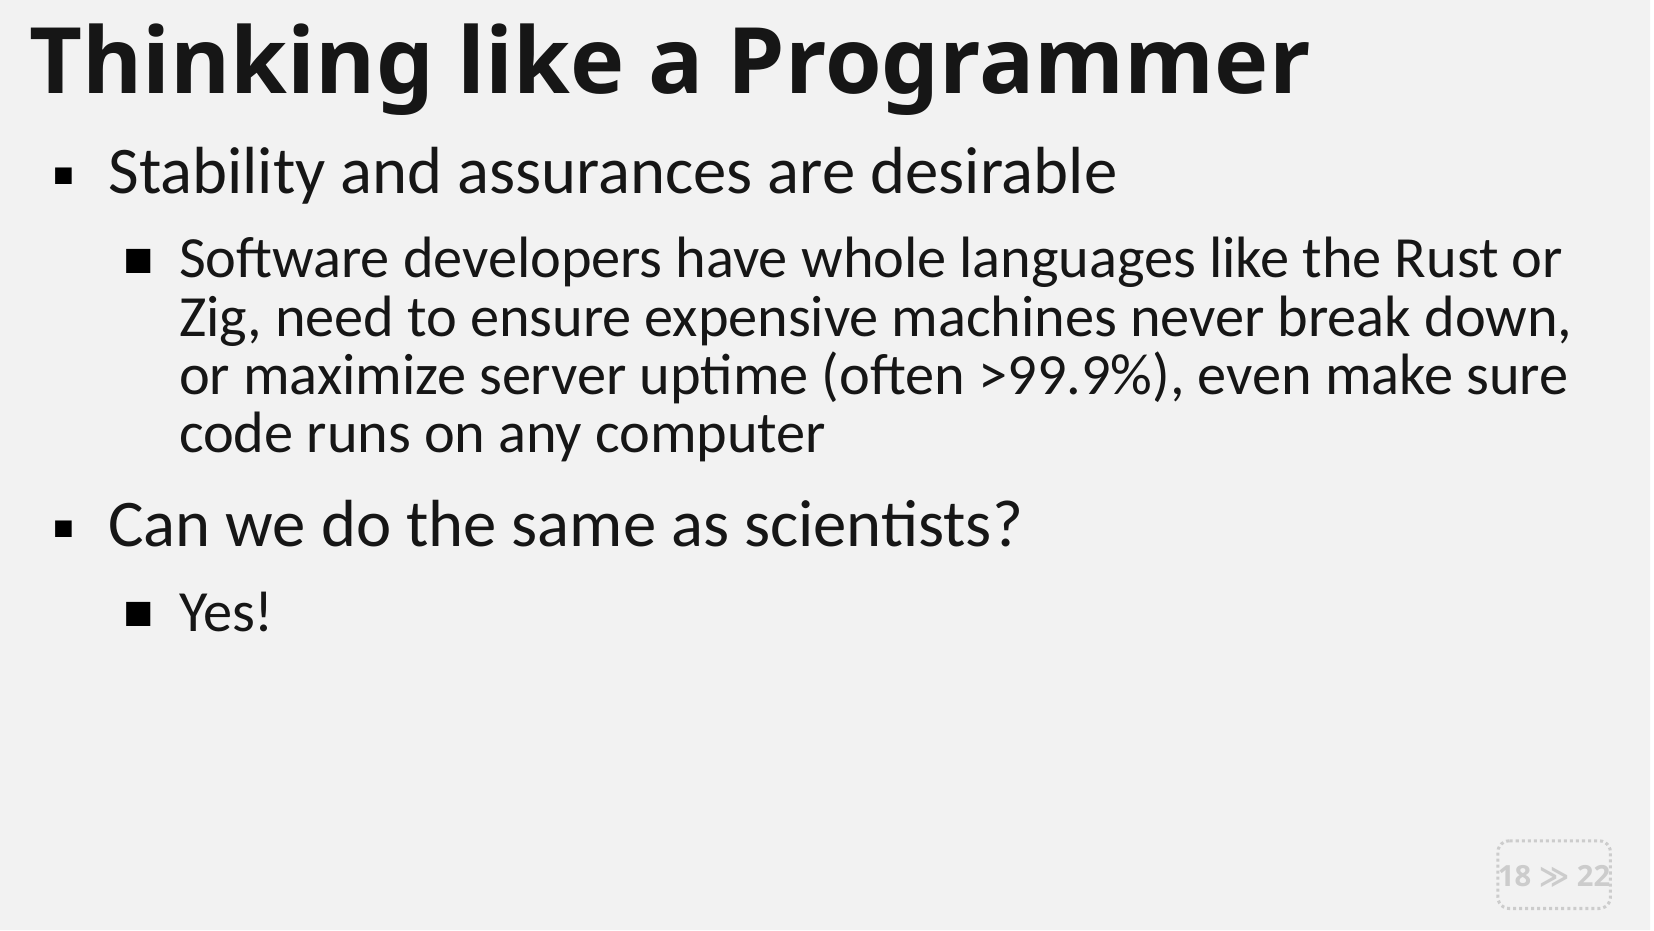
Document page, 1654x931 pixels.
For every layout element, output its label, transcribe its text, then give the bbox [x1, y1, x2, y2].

list Stability and assurances are desirable Software developers have whole languages like the Rust or Zig, need to ensure expensive machines never break down, or maximize server uptime (often >99.9%), even make sure code runs on any computer Can we do the same as scientists? Yes! [37, 143, 1613, 826]
title Thinking like a Programmer [29, 0, 1613, 118]
